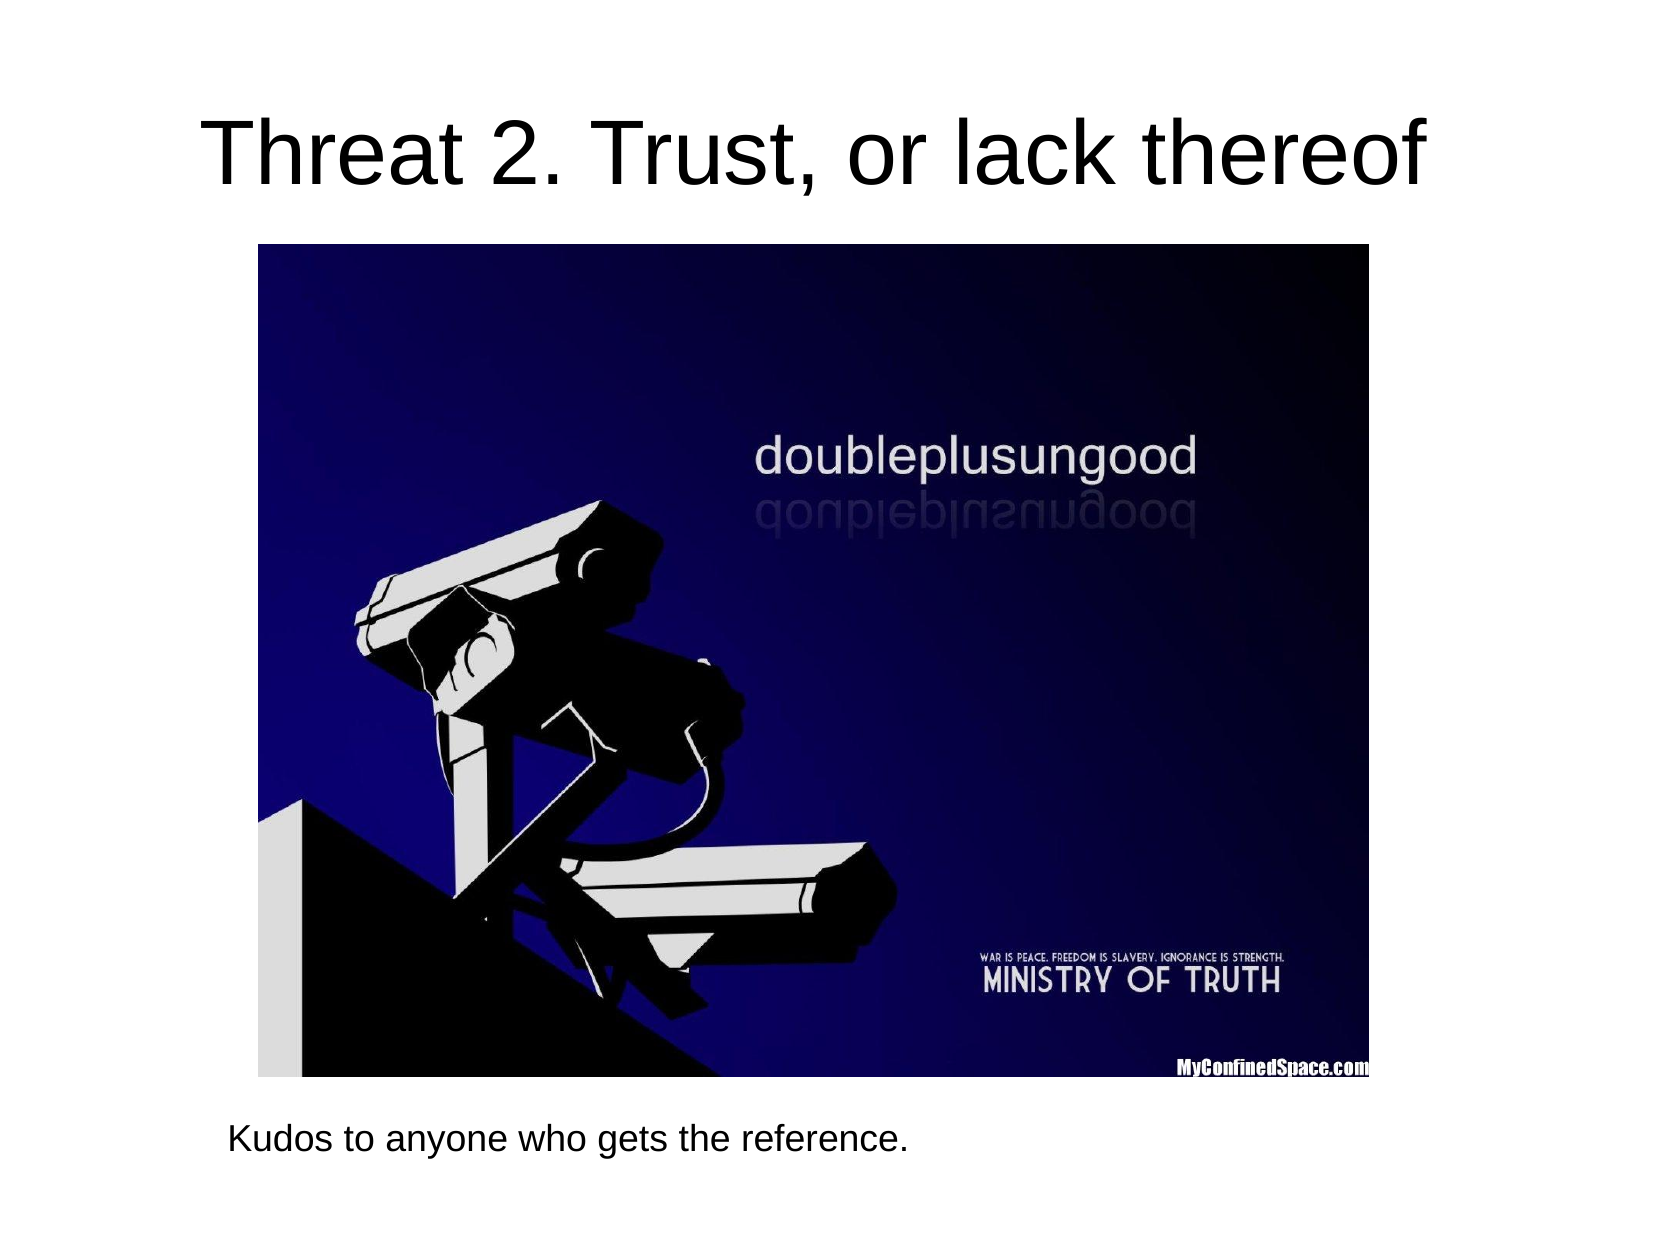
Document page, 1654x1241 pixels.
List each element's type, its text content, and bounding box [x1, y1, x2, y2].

text_box Kudos to anyone who gets the reference. [212, 1110, 1382, 1168]
picture [258, 244, 1369, 1078]
title Threat 2. Trust, or lack thereof [82, 49, 1571, 257]
